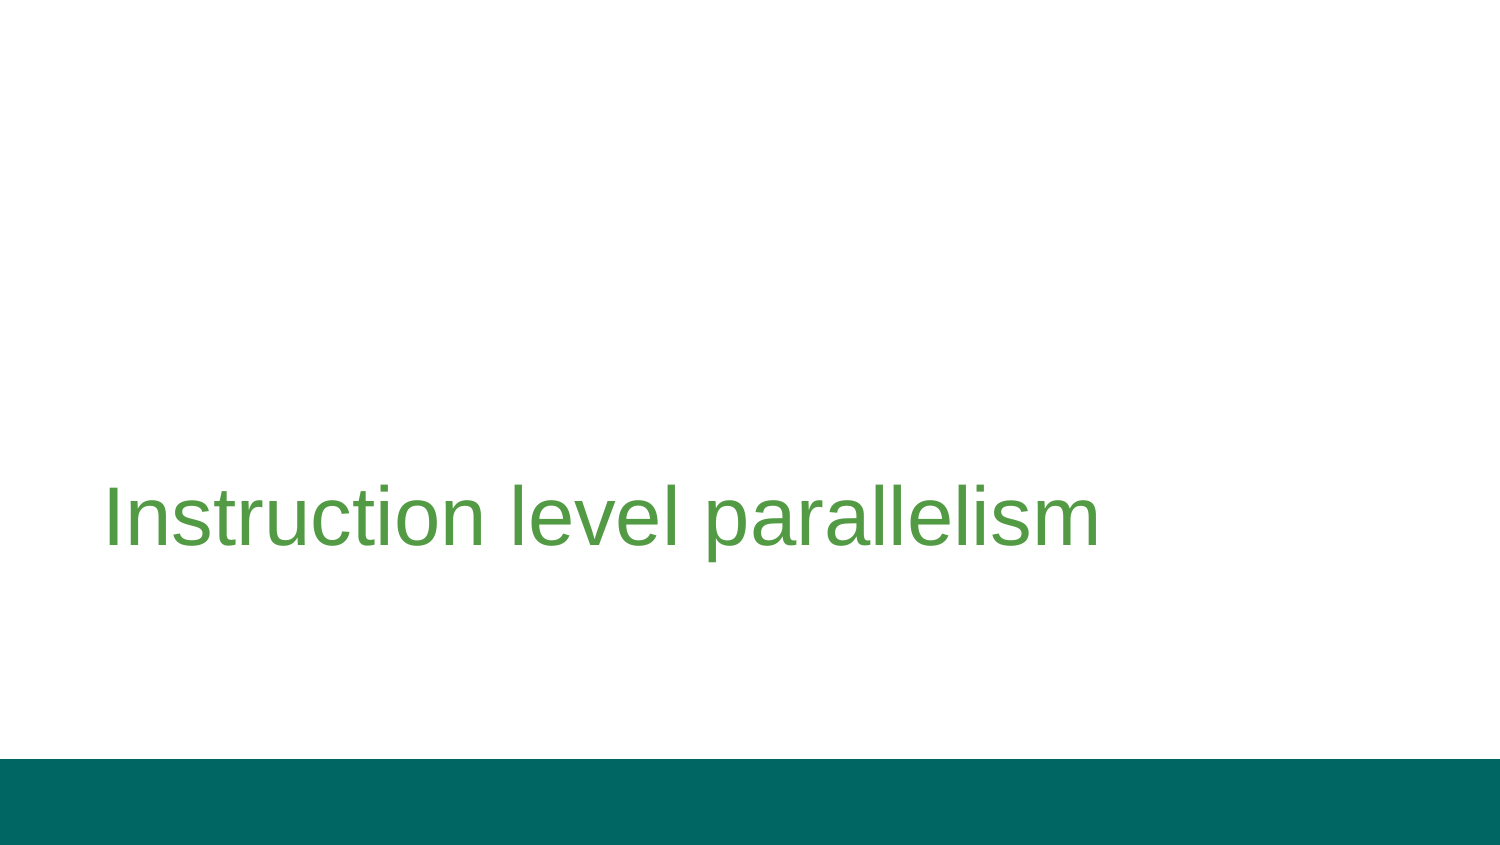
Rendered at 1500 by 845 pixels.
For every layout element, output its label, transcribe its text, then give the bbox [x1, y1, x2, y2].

title Instruction level parallelism [102, 210, 1397, 562]
